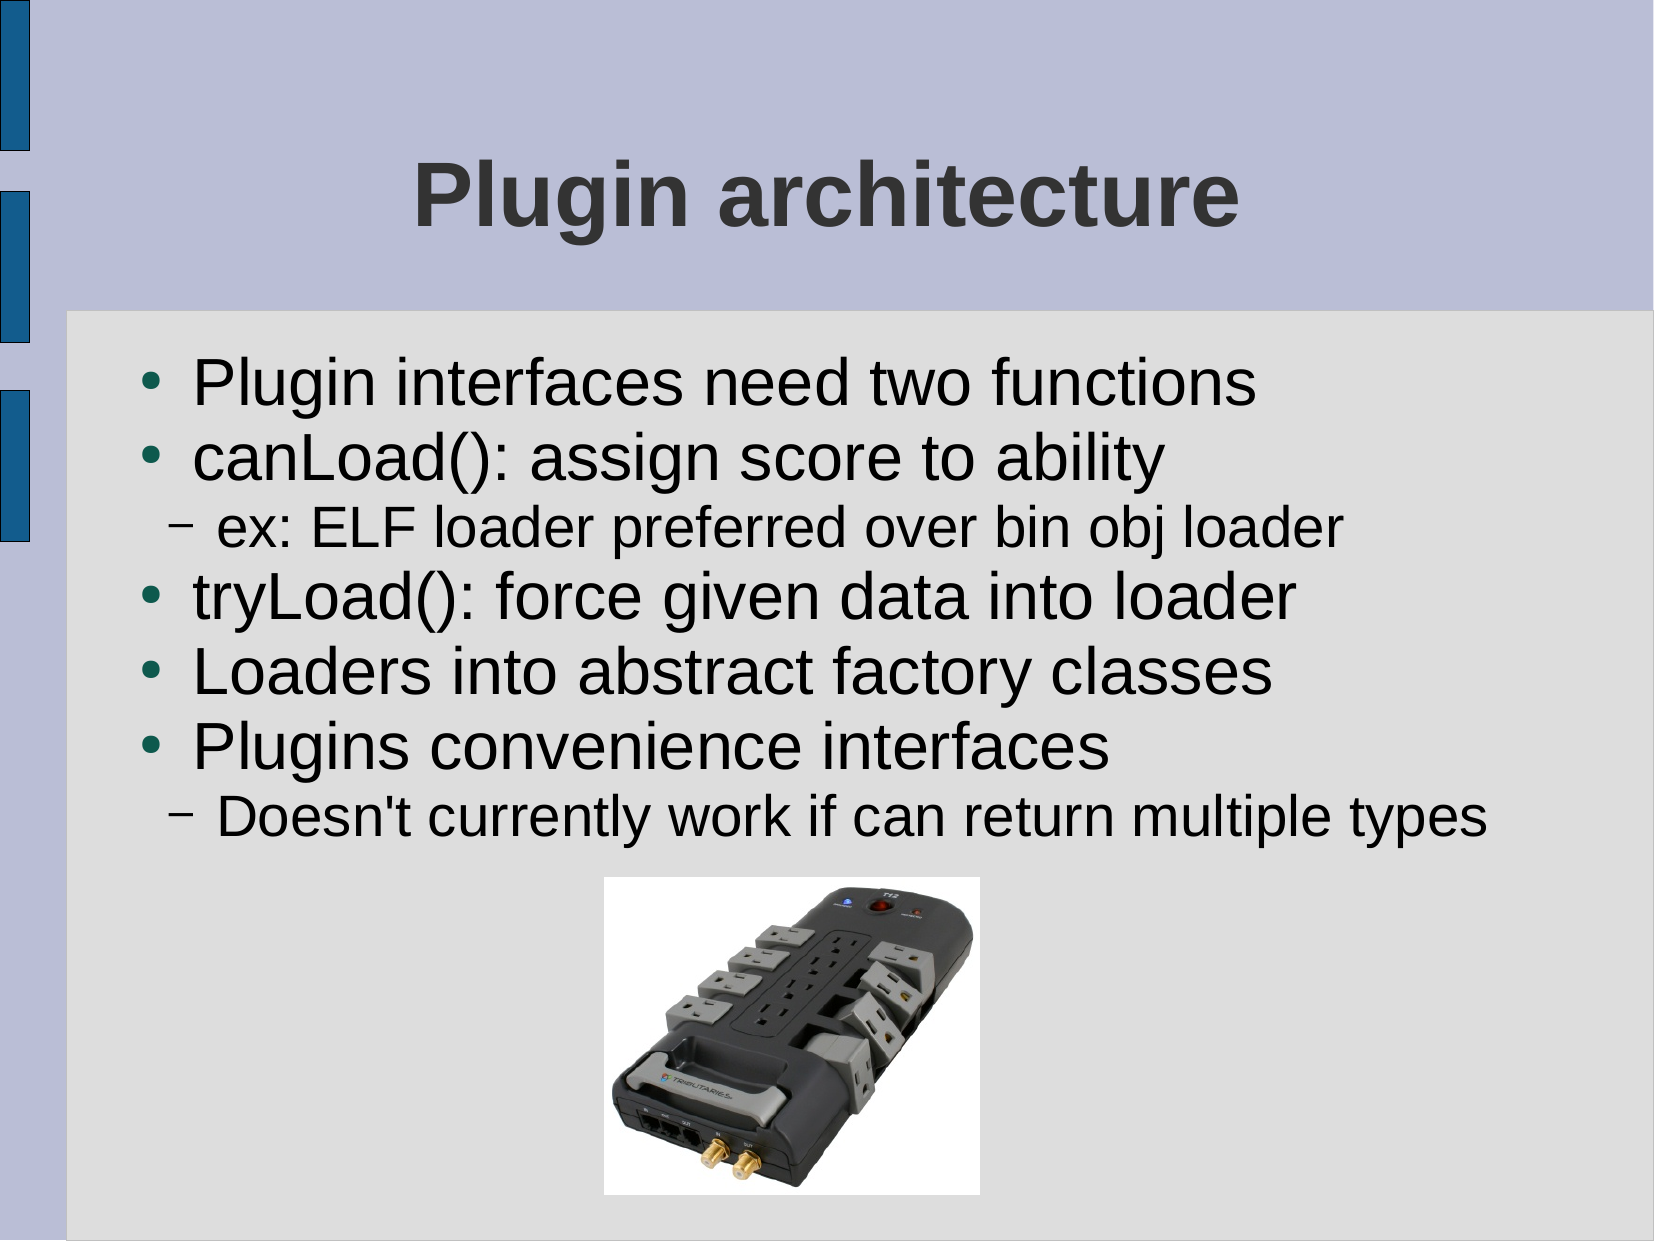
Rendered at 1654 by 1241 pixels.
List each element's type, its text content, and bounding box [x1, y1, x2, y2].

picture [604, 877, 980, 1195]
list Plugin interfaces need two functions canLoad(): assign score to ability ex: ELF loader preferred over bin obj loader tryLoad(): force given data into loader Loaders into abstract factory classes Plugins convenience interfaces Doesn't currently work if can return multiple types [121, 344, 1534, 1127]
title Plugin architecture [121, 91, 1534, 299]
